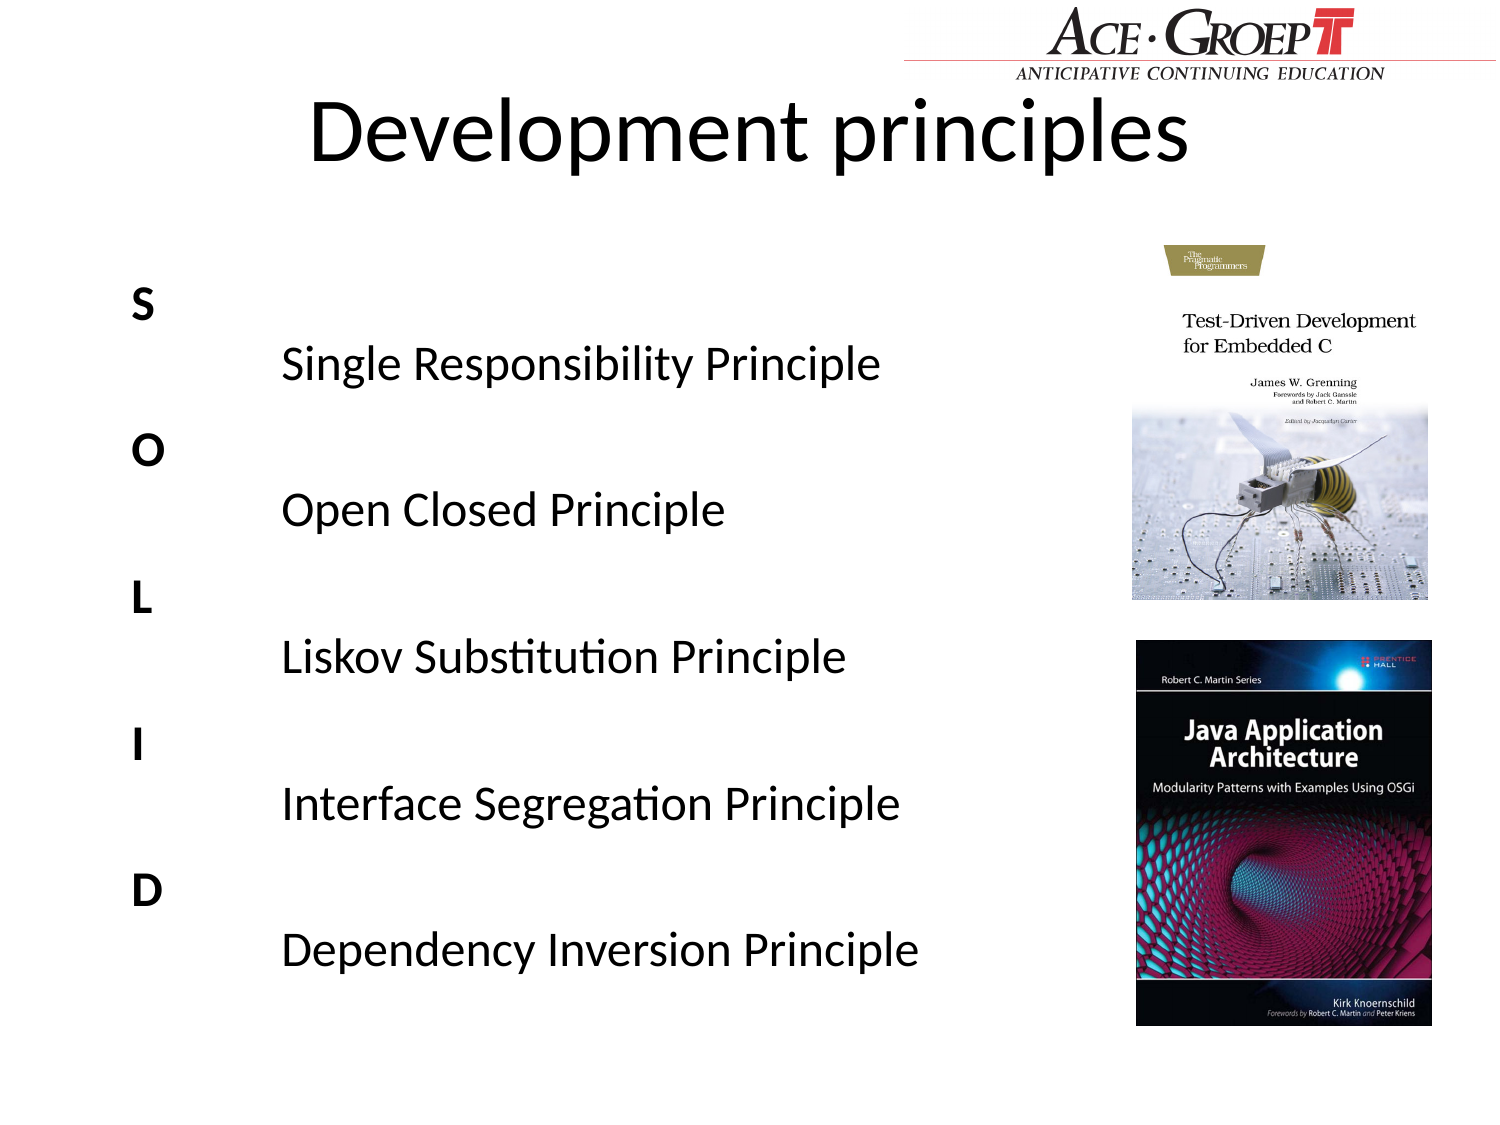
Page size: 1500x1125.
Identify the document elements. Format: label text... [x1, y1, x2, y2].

picture [1136, 640, 1432, 1026]
picture [904, 7, 1496, 80]
list S Single Responsibility Principle O Open Closed Principle L Liskov Substitution Principle I Interface Segregation Principle D Dependency Inversion Principle [60, 262, 1411, 1006]
picture [1132, 245, 1428, 600]
title Development principles [75, 45, 1425, 233]
